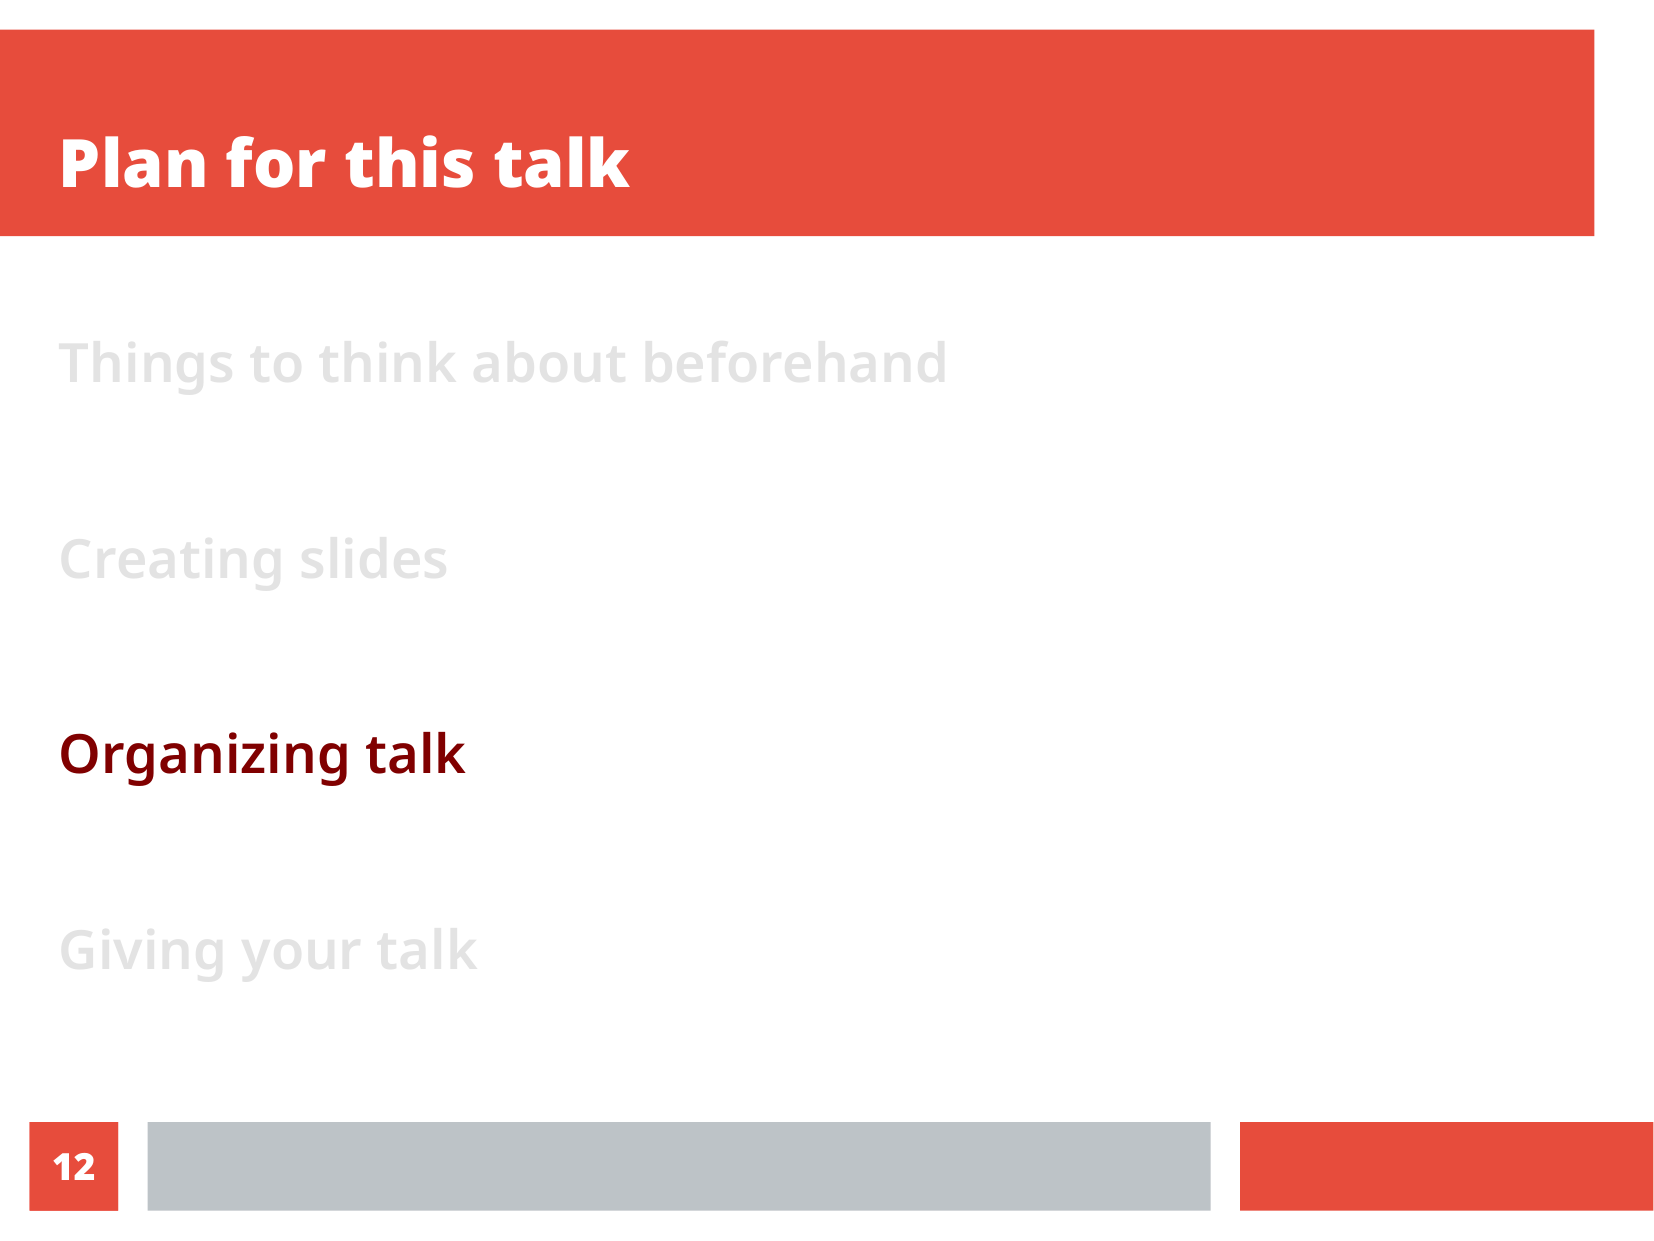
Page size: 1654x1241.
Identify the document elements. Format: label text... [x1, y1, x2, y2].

title Plan for this talk [59, 59, 1595, 207]
list Things to think about beforehand Creating slides Organizing talk Giving your talk [59, 324, 1565, 1093]
